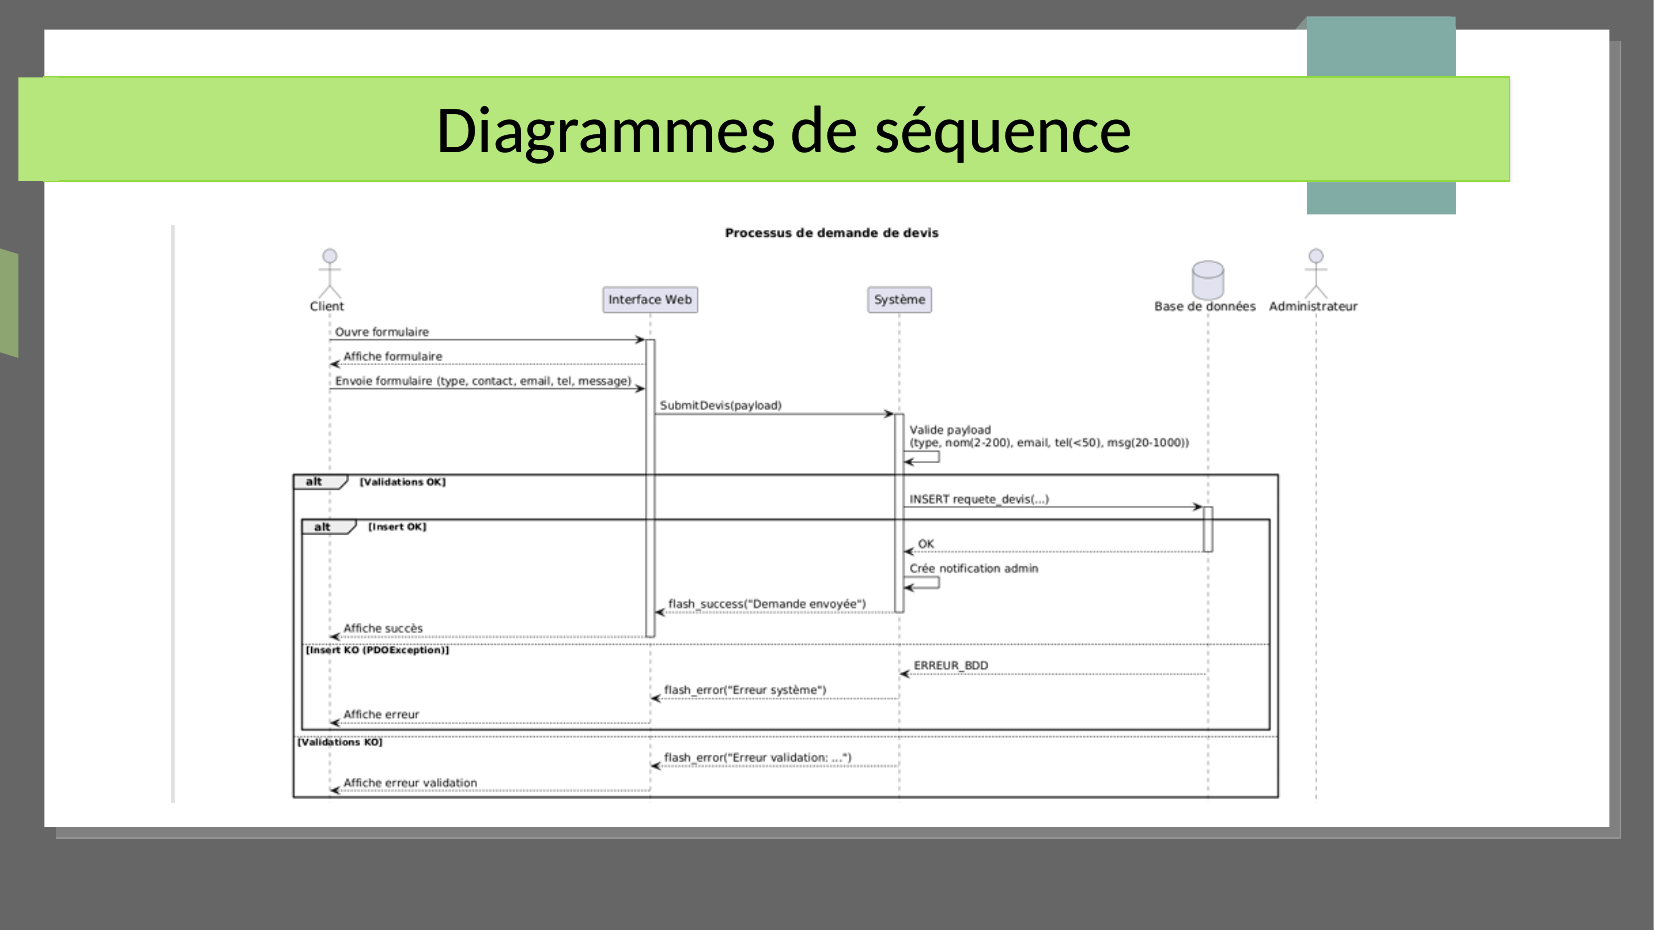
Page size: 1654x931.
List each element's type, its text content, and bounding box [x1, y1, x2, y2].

picture [171, 225, 1533, 803]
title Diagrammes de séquence [76, 73, 1494, 178]
